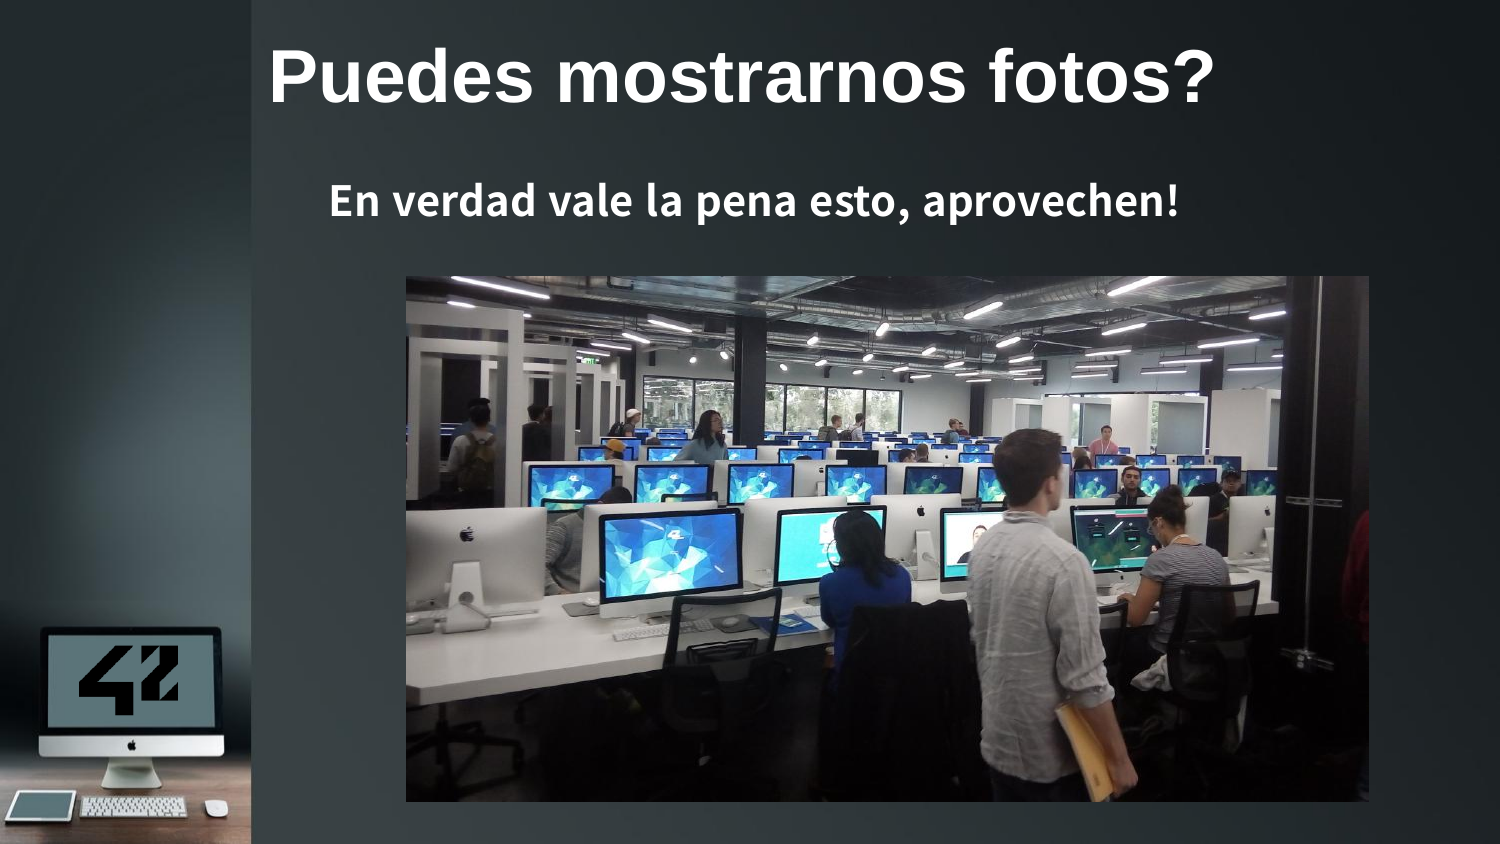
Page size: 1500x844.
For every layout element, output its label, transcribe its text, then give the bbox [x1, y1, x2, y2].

picture [0, 0, 1500, 844]
list En verdad vale la pena esto, aprovechen! [313, 161, 1459, 238]
title Puedes mostrarnos fotos? [253, 0, 1500, 146]
